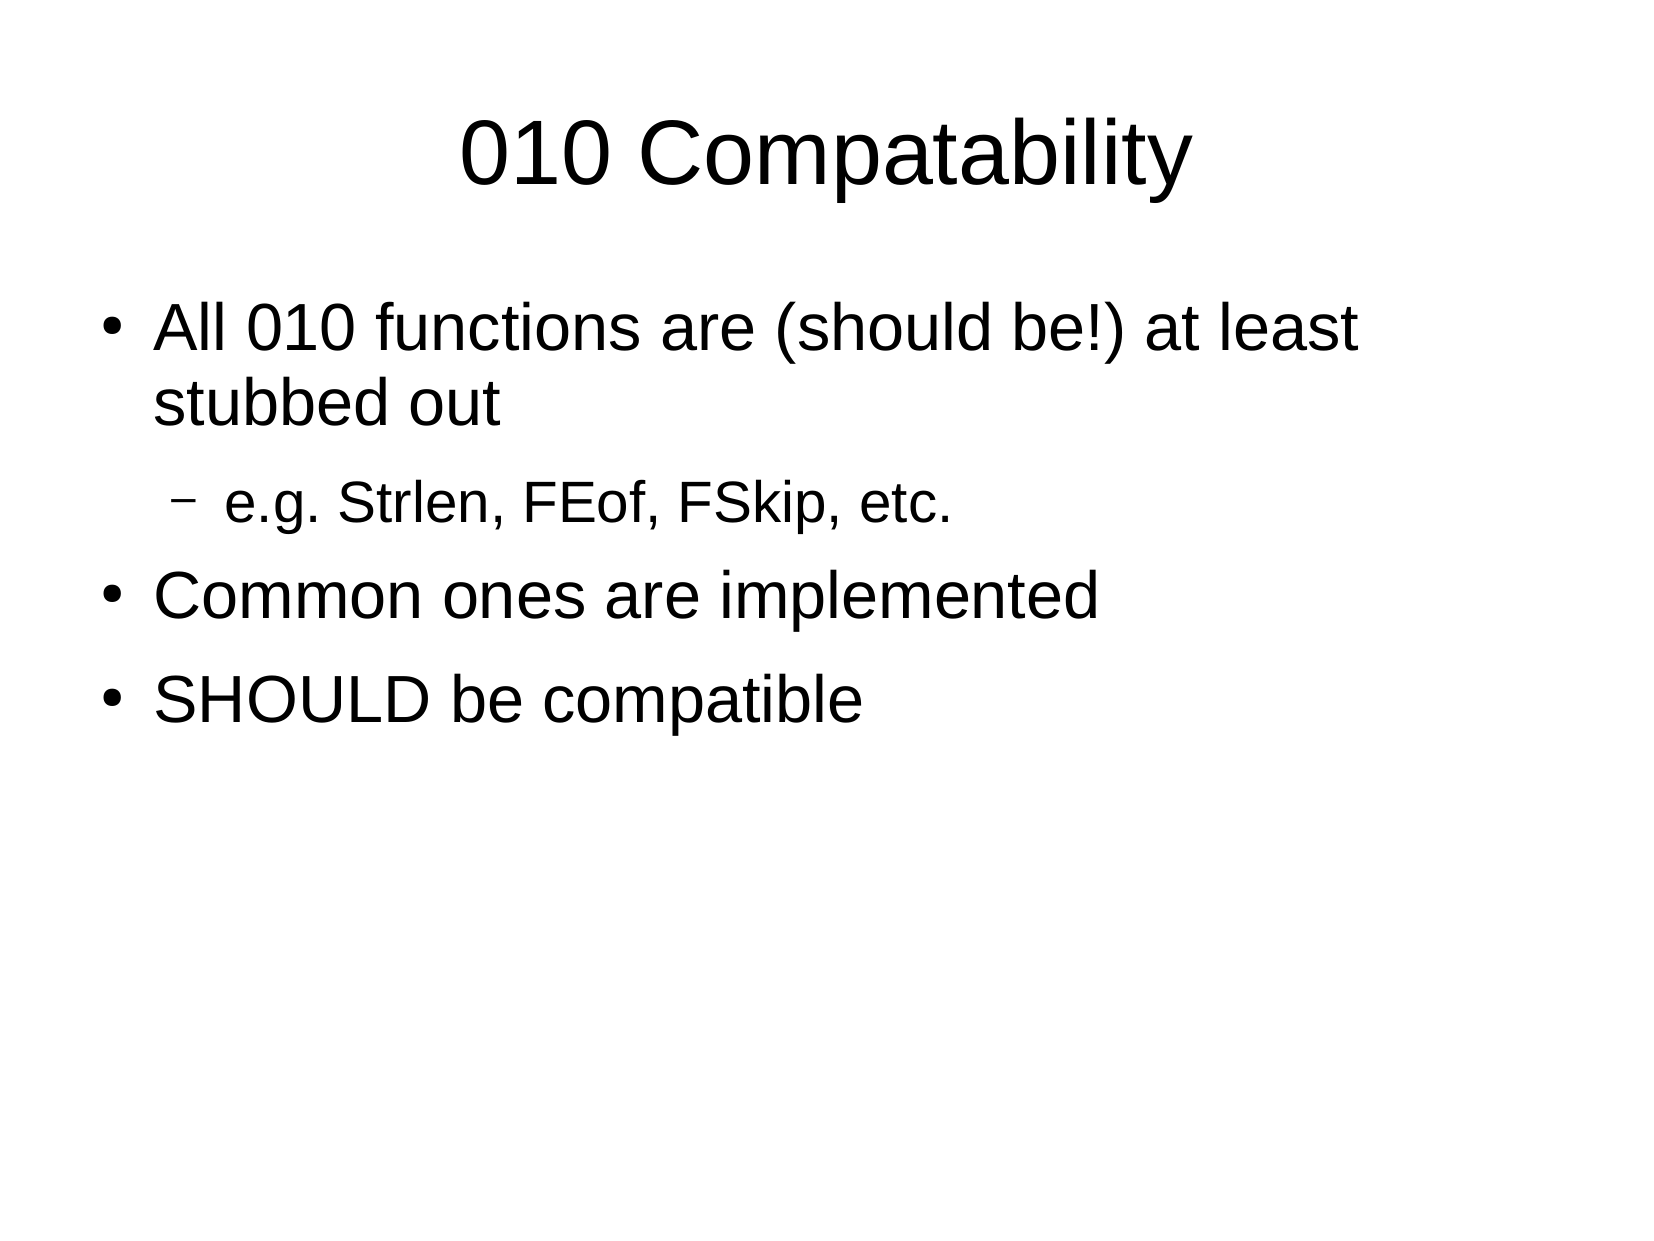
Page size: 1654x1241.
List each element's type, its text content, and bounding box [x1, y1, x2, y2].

list All 010 functions are (should be!) at least stubbed out e.g. Strlen, FEof, FSkip, etc. Common ones are implemented SHOULD be compatible [82, 290, 1571, 1010]
title 010 Compatability [82, 49, 1571, 257]
